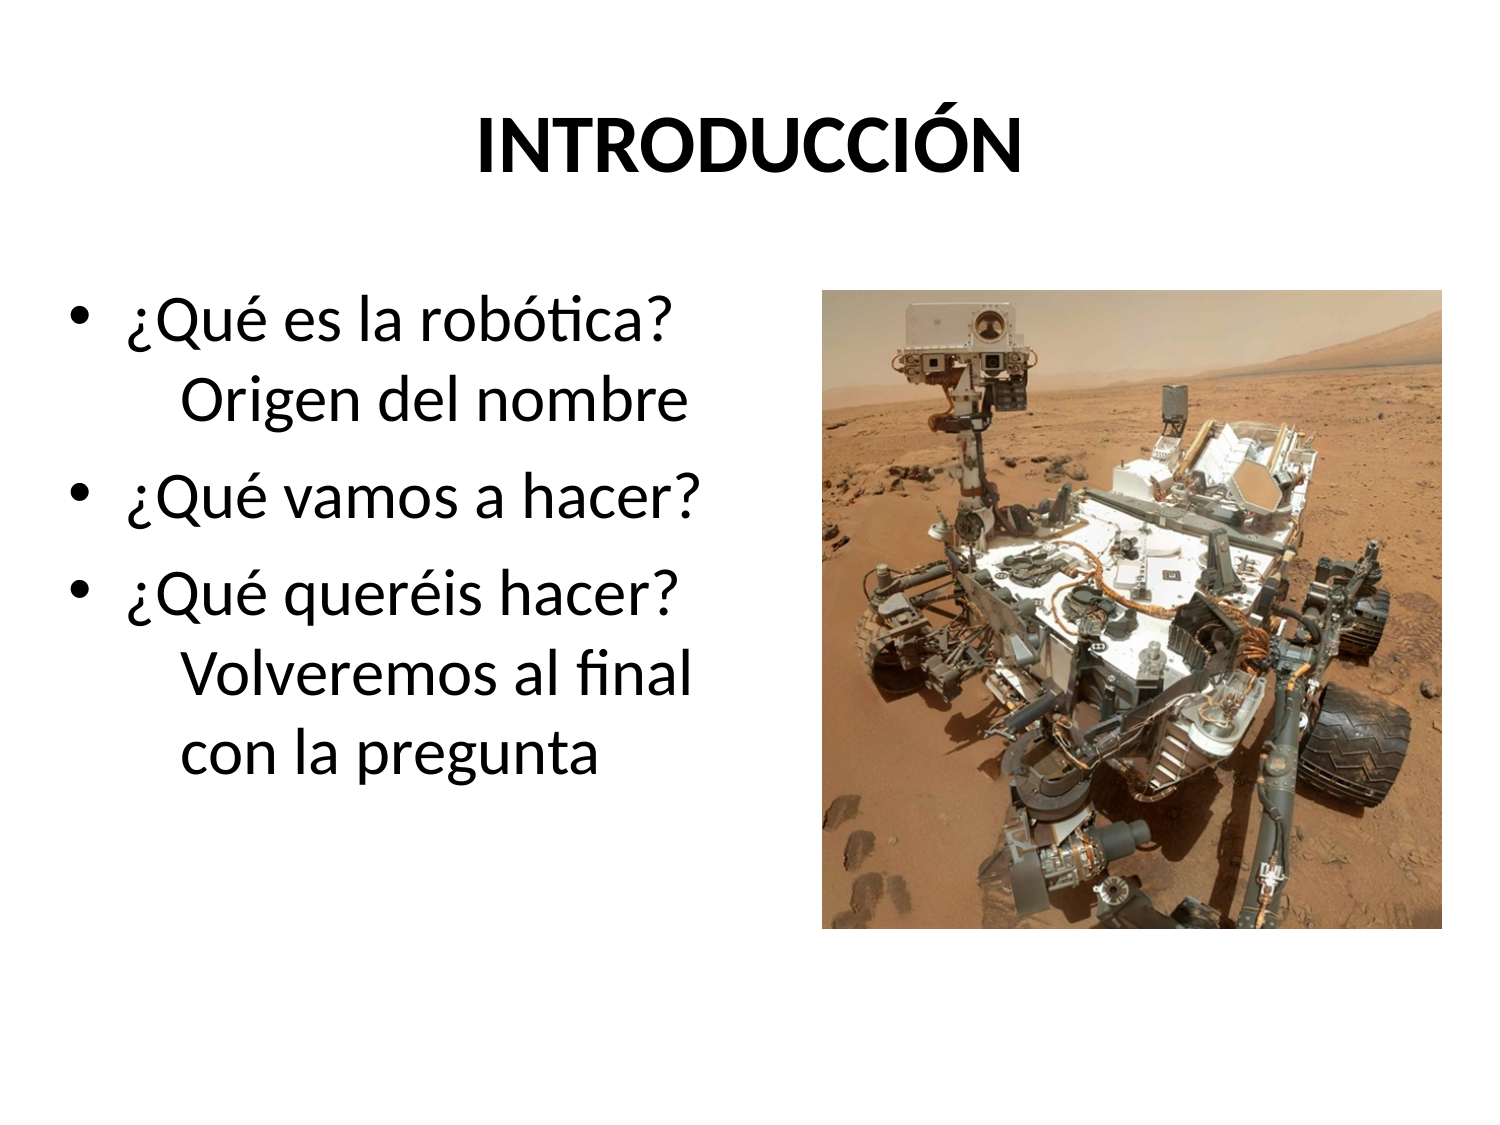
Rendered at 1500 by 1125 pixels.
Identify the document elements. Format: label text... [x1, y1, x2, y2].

picture [822, 290, 1442, 929]
list ¿Qué es la robótica? Origen del nombre ¿Qué vamos a hacer? ¿Qué queréis hacer? Volveremos al final con la pregunta [53, 267, 788, 1099]
title INTRODUCCIÓN [75, 45, 1426, 233]
